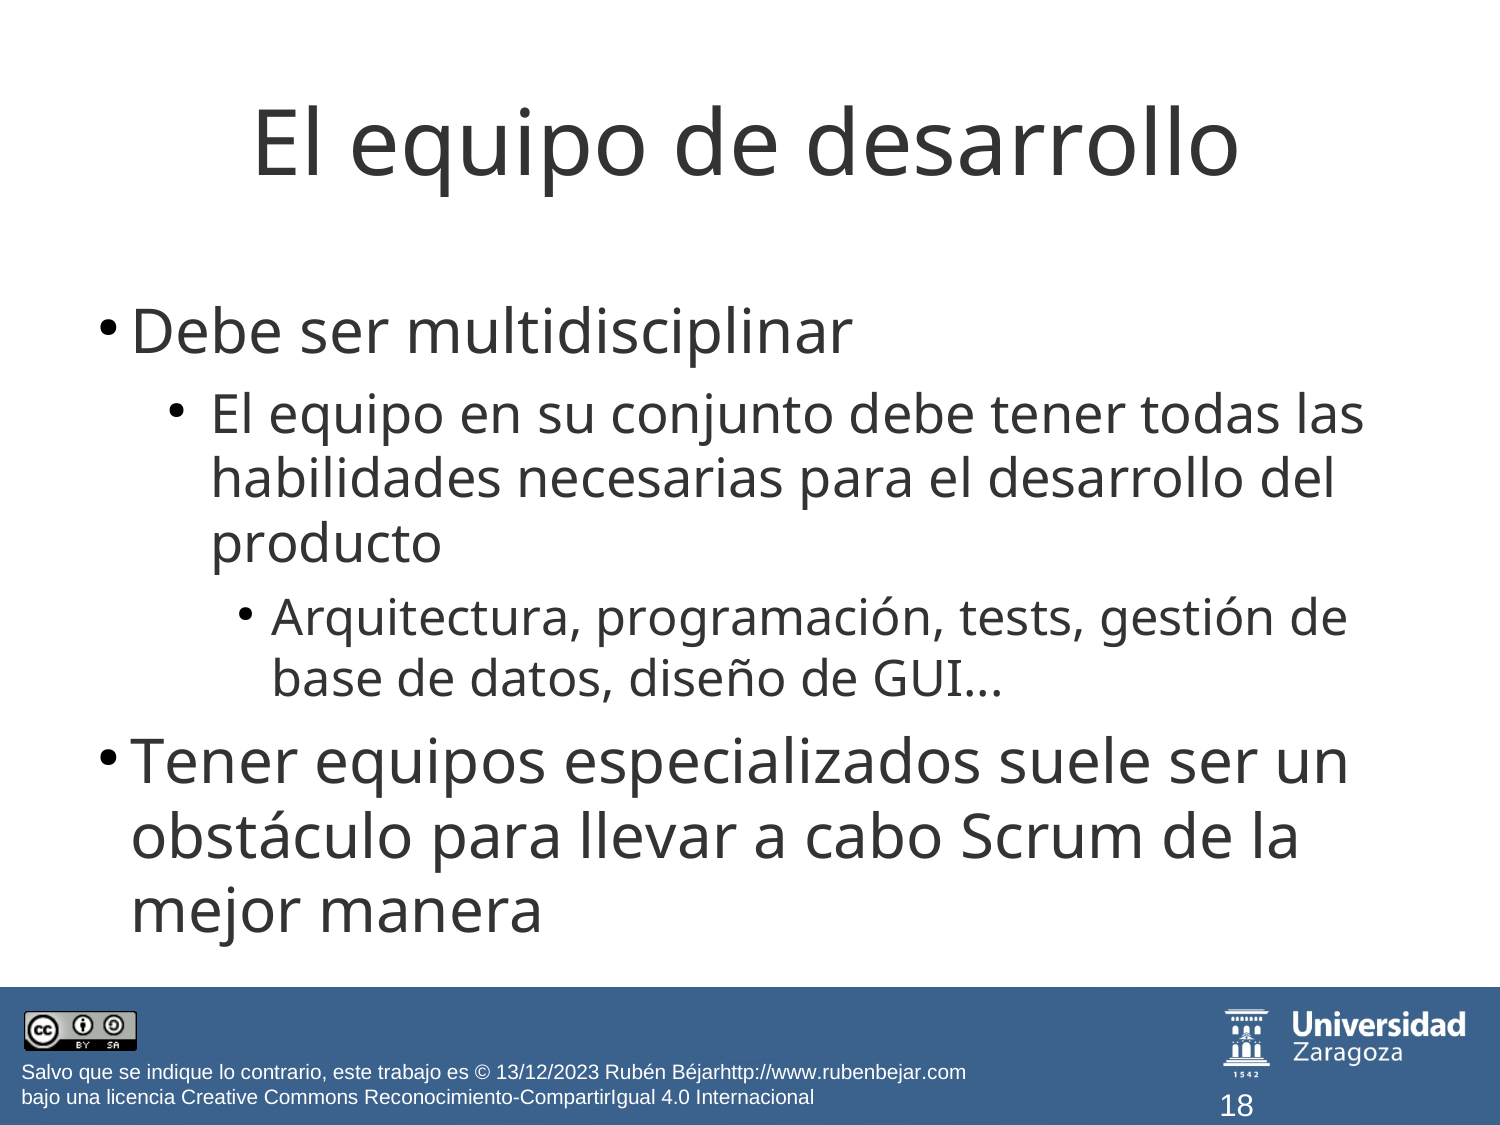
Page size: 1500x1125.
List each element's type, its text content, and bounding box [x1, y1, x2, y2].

list Debe ser multidisciplinar El equipo en su conjunto debe tener todas las habilidades necesarias para el desarrollo del producto Arquitectura, programación, tests, gestión de base de datos, diseño de GUI... Tener equipos especializados suele ser un obstáculo para llevar a cabo Scrum de la mejor manera [82, 283, 1418, 957]
title El equipo de desarrollo [74, 21, 1420, 257]
picture [0, 987, 1500, 1125]
